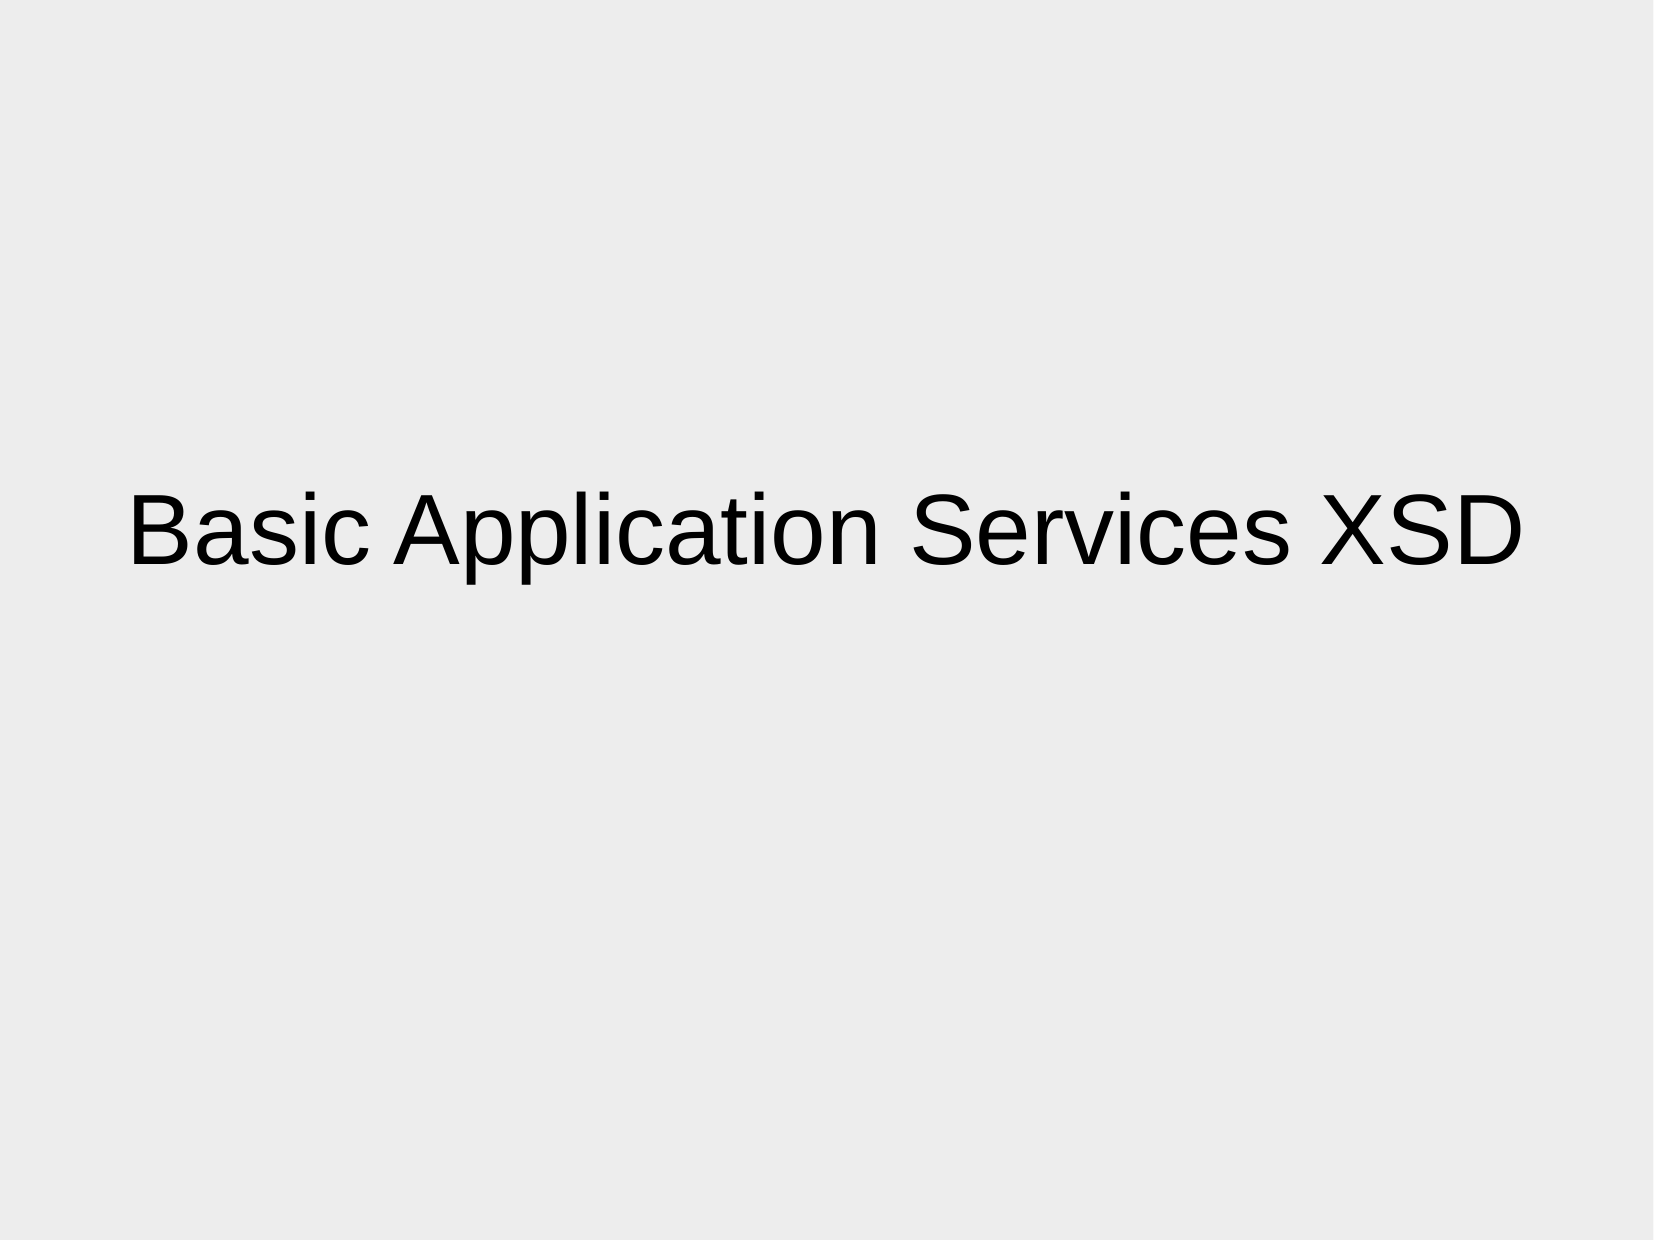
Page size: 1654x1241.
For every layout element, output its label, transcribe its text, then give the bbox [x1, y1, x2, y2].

text_box Basic Application Services XSD [0, 466, 1654, 631]
